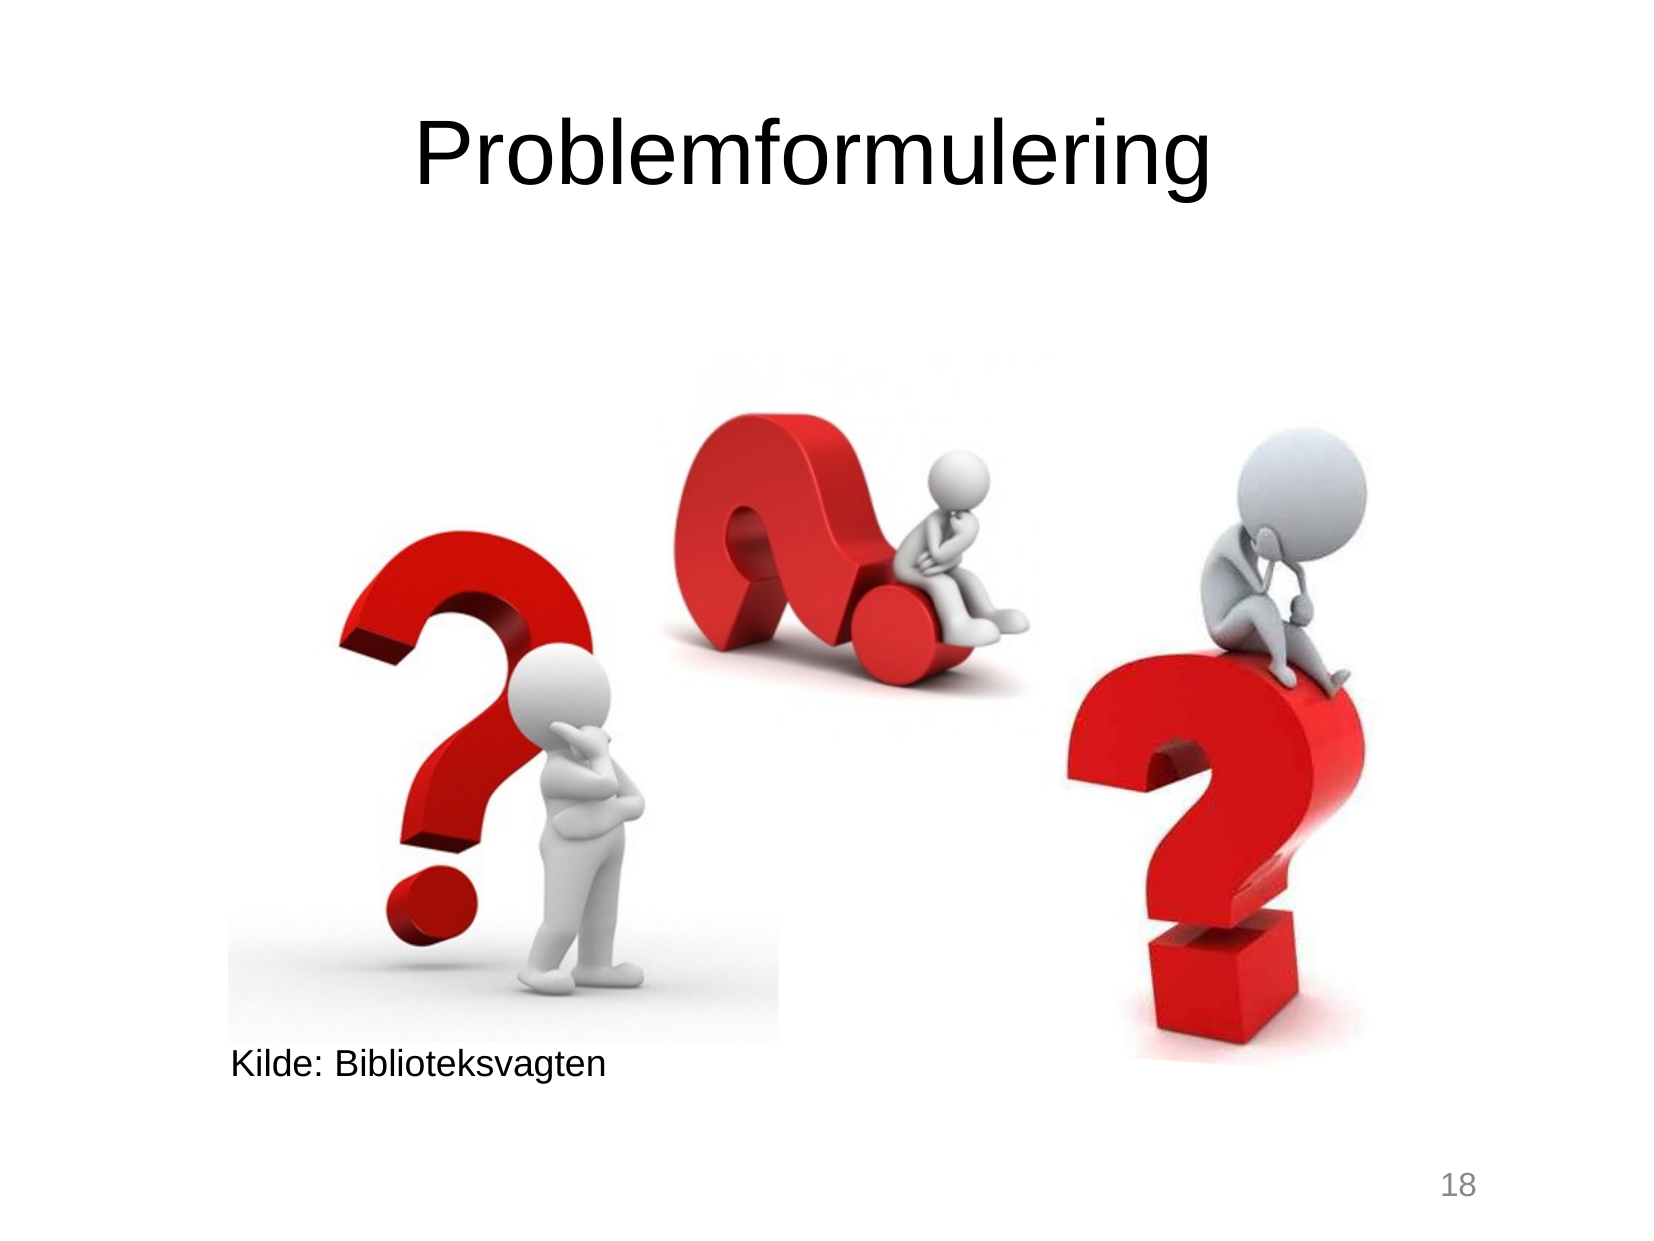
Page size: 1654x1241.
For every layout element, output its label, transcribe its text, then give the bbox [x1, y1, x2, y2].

title Problemformulering [82, 49, 1571, 257]
picture [215, 257, 1438, 1081]
text_box Kilde: Biblioteksvagten [215, 1035, 646, 1176]
